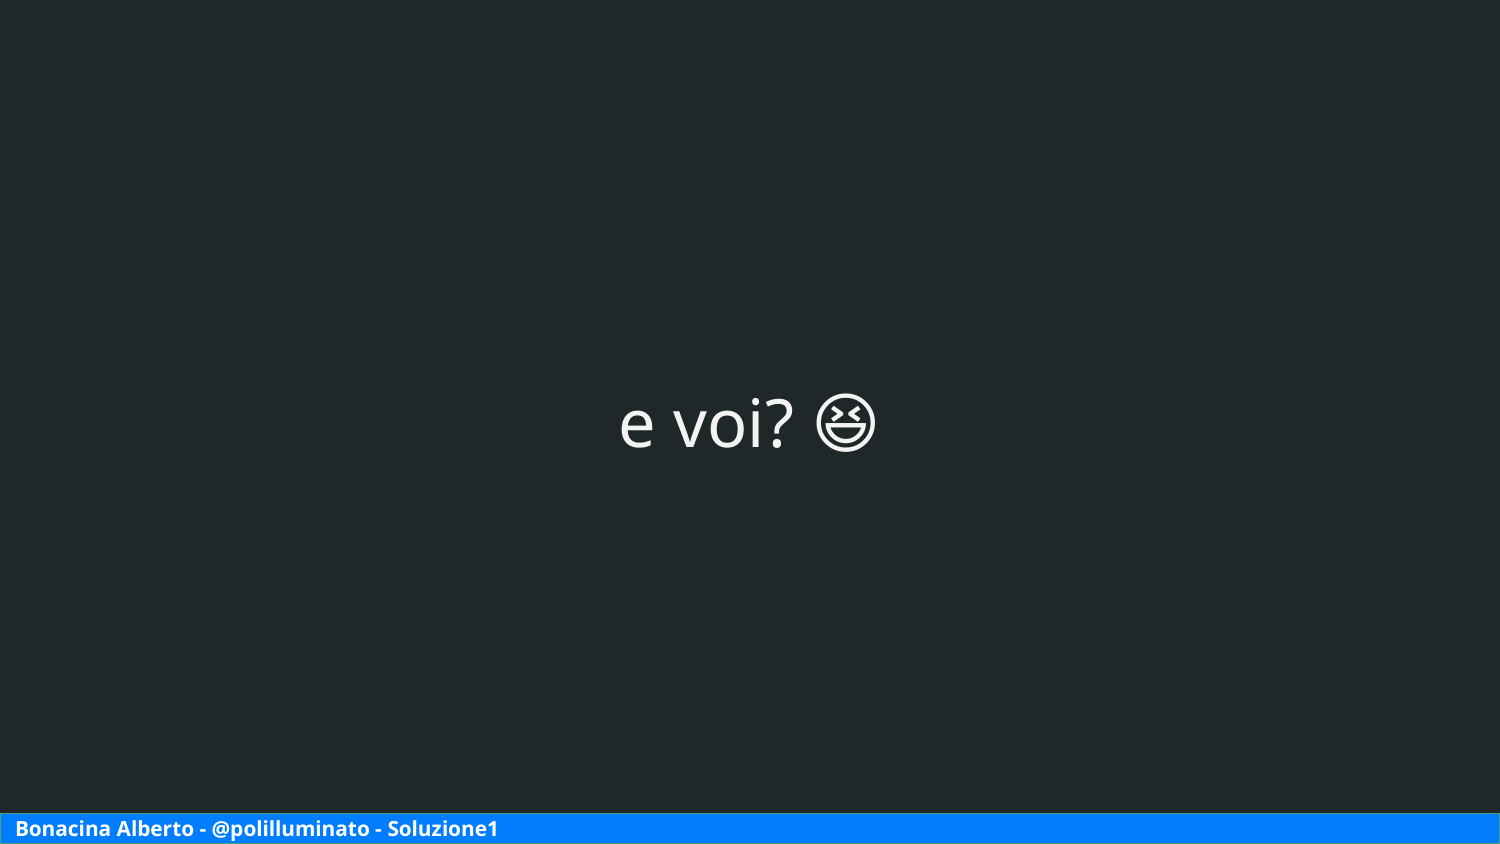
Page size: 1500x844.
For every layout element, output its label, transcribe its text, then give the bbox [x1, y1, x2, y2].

text_box e voi? 😆 [400, 366, 1100, 477]
text_box Bonacina Alberto - @polilluminato - Soluzione1 [0, 800, 1500, 844]
